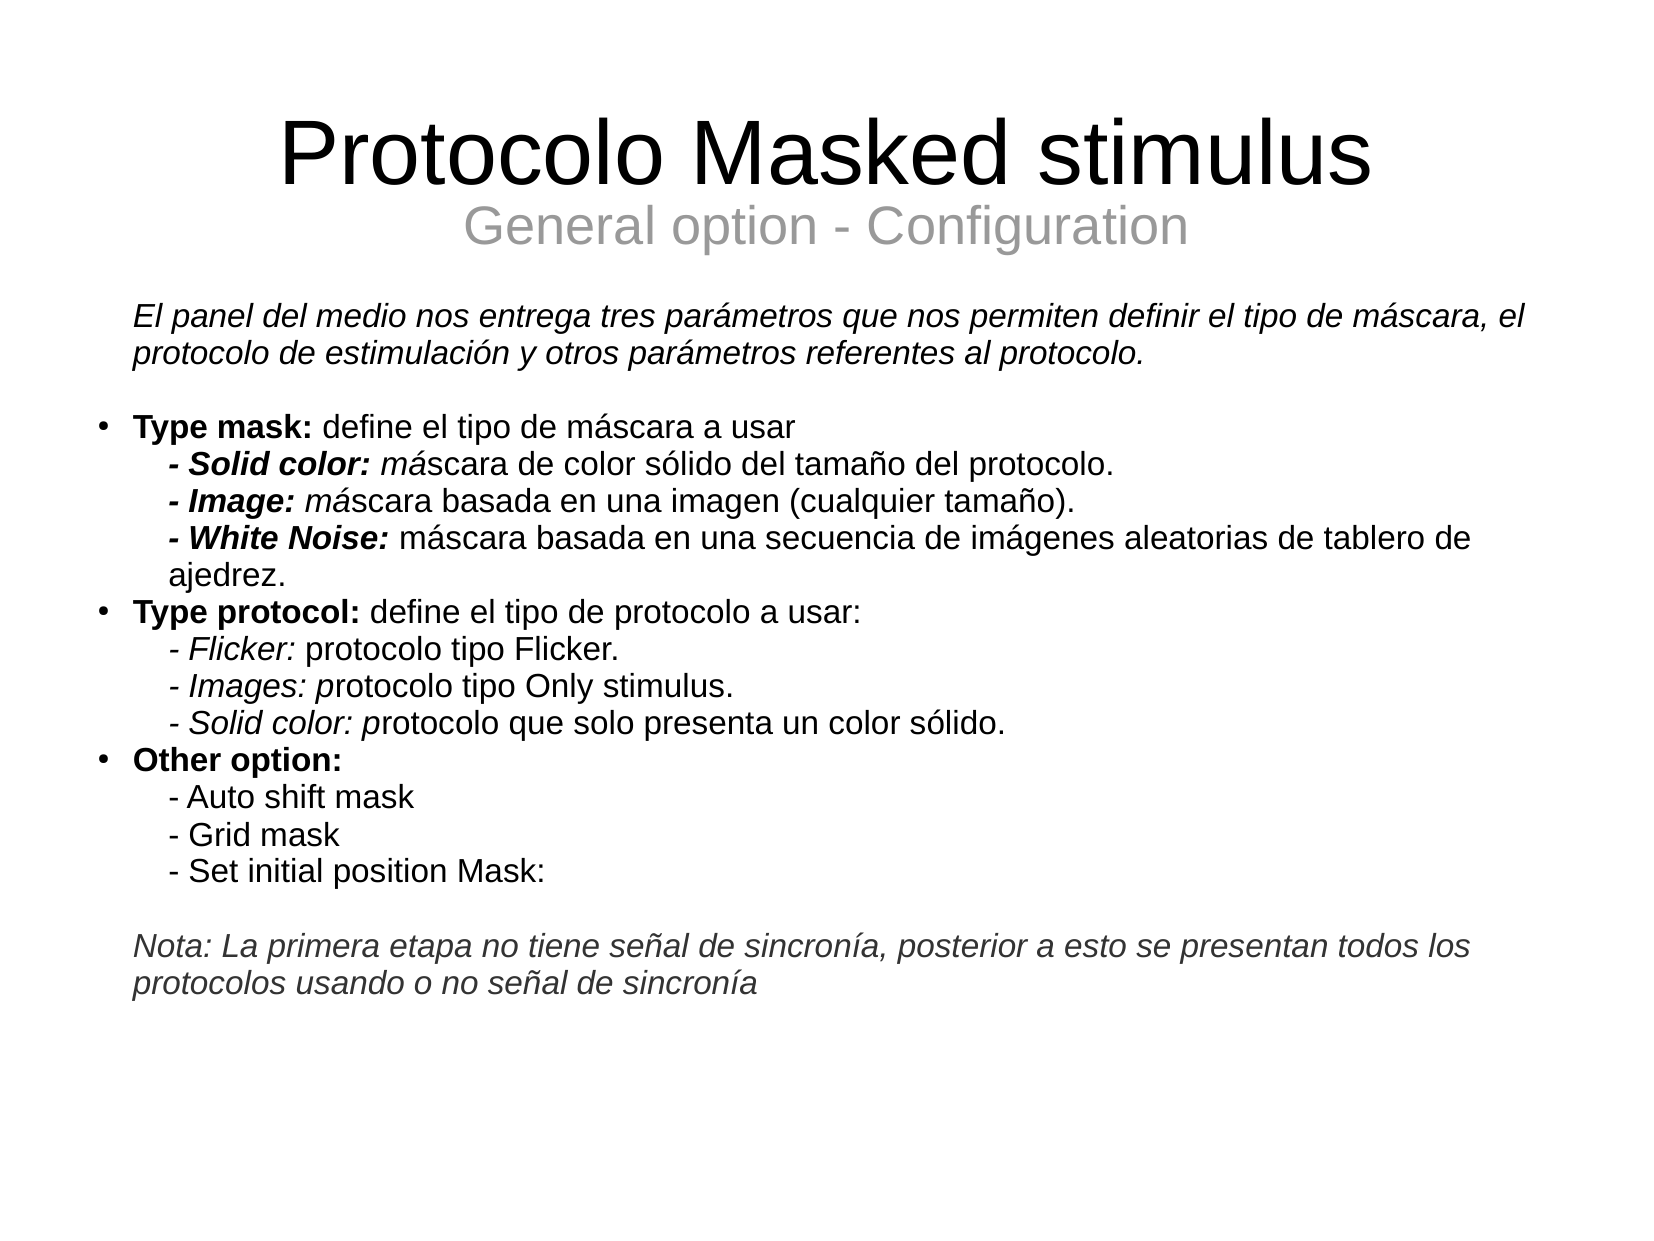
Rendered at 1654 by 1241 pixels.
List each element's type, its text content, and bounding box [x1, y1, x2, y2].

title General option - Configuration [82, 195, 1571, 257]
title Protocolo Masked stimulus [82, 49, 1571, 195]
text_box El panel del medio nos entrega tres parámetros que nos permiten definir el tipo de máscara, el protocolo de estimulación y otros parámetros referentes al protocolo. Type mask: define el tipo de máscara a usar - Solid color: máscara de color sólido del tamaño del protocolo. - Image: máscara basada en una imagen (cualquier tamaño). - White Noise: máscara basada en una secuencia de imágenes aleatorias de tablero de ajedrez. Type protocol: define el tipo de protocolo a usar: - Flicker: protocolo tipo Flicker. - Images: protocolo tipo Only stimulus. - Solid color: protocolo que solo presenta un color sólido. Other option: - Auto shift mask - Grid mask - Set initial position Mask: Nota: La primera etapa no tiene señal de sincronía, posterior a esto se presentan todos los protocolos usando o no señal de sincronía [82, 290, 1576, 1018]
